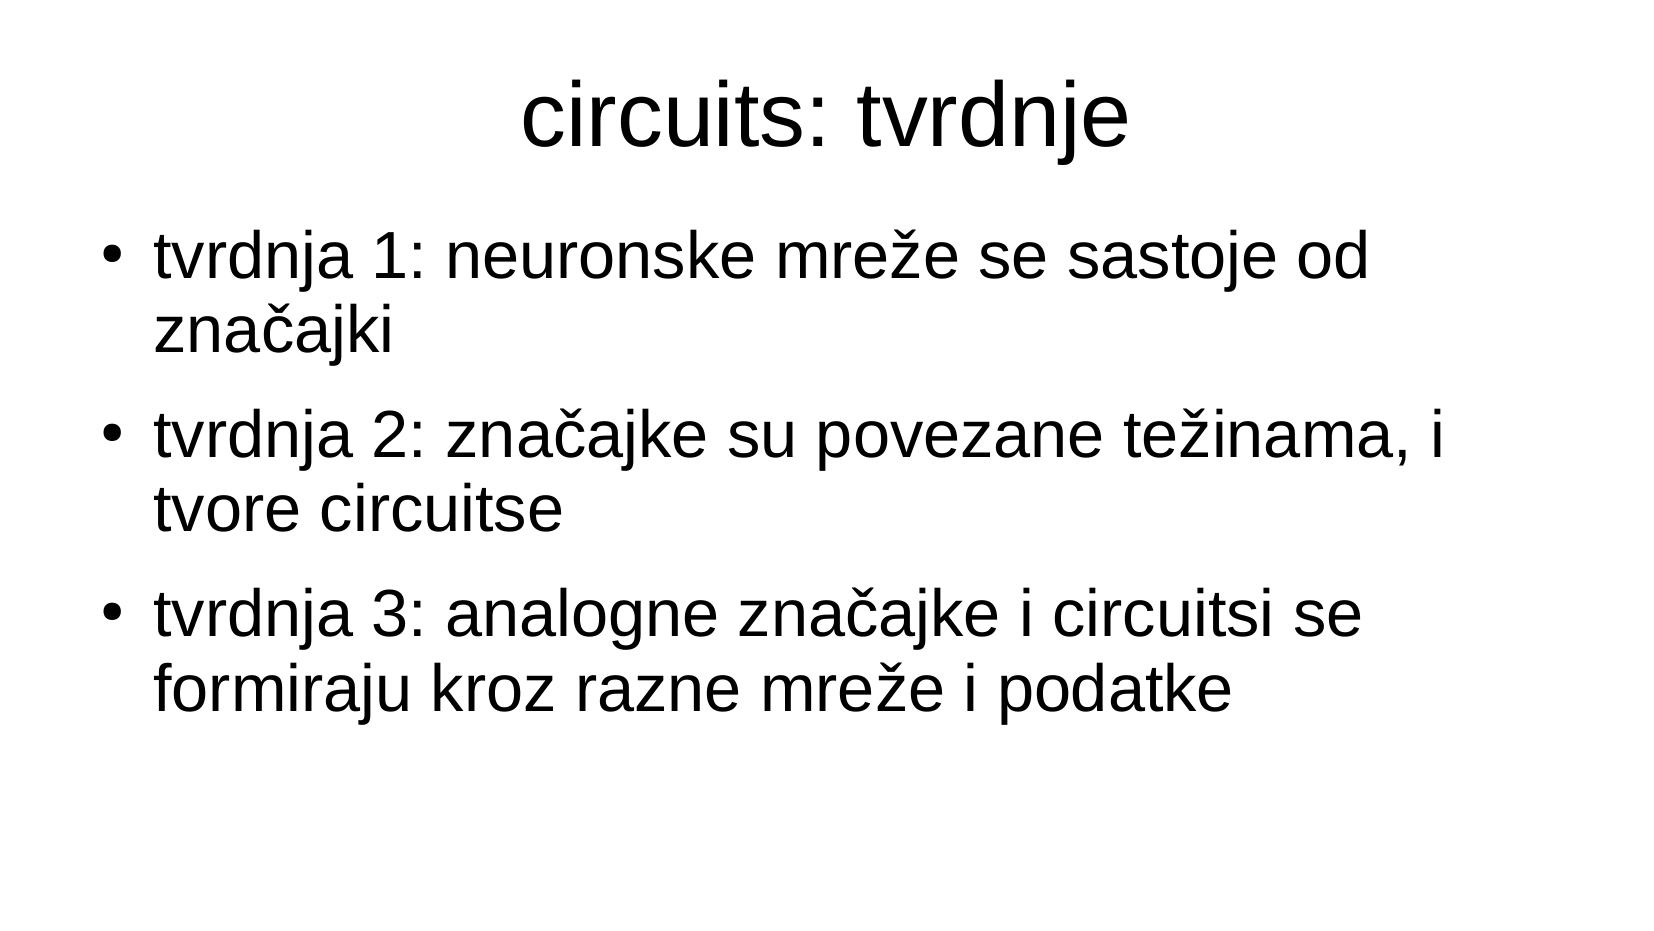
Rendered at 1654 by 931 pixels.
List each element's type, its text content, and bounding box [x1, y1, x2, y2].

list tvrdnja 1: neuronske mreže se sastoje od značajki tvrdnja 2: značajke su povezane težinama, i tvore circuitse tvrdnja 3: analogne značajke i circuitsi se formiraju kroz razne mreže i podatke [82, 217, 1571, 758]
title circuits: tvrdnje [82, 37, 1571, 193]
